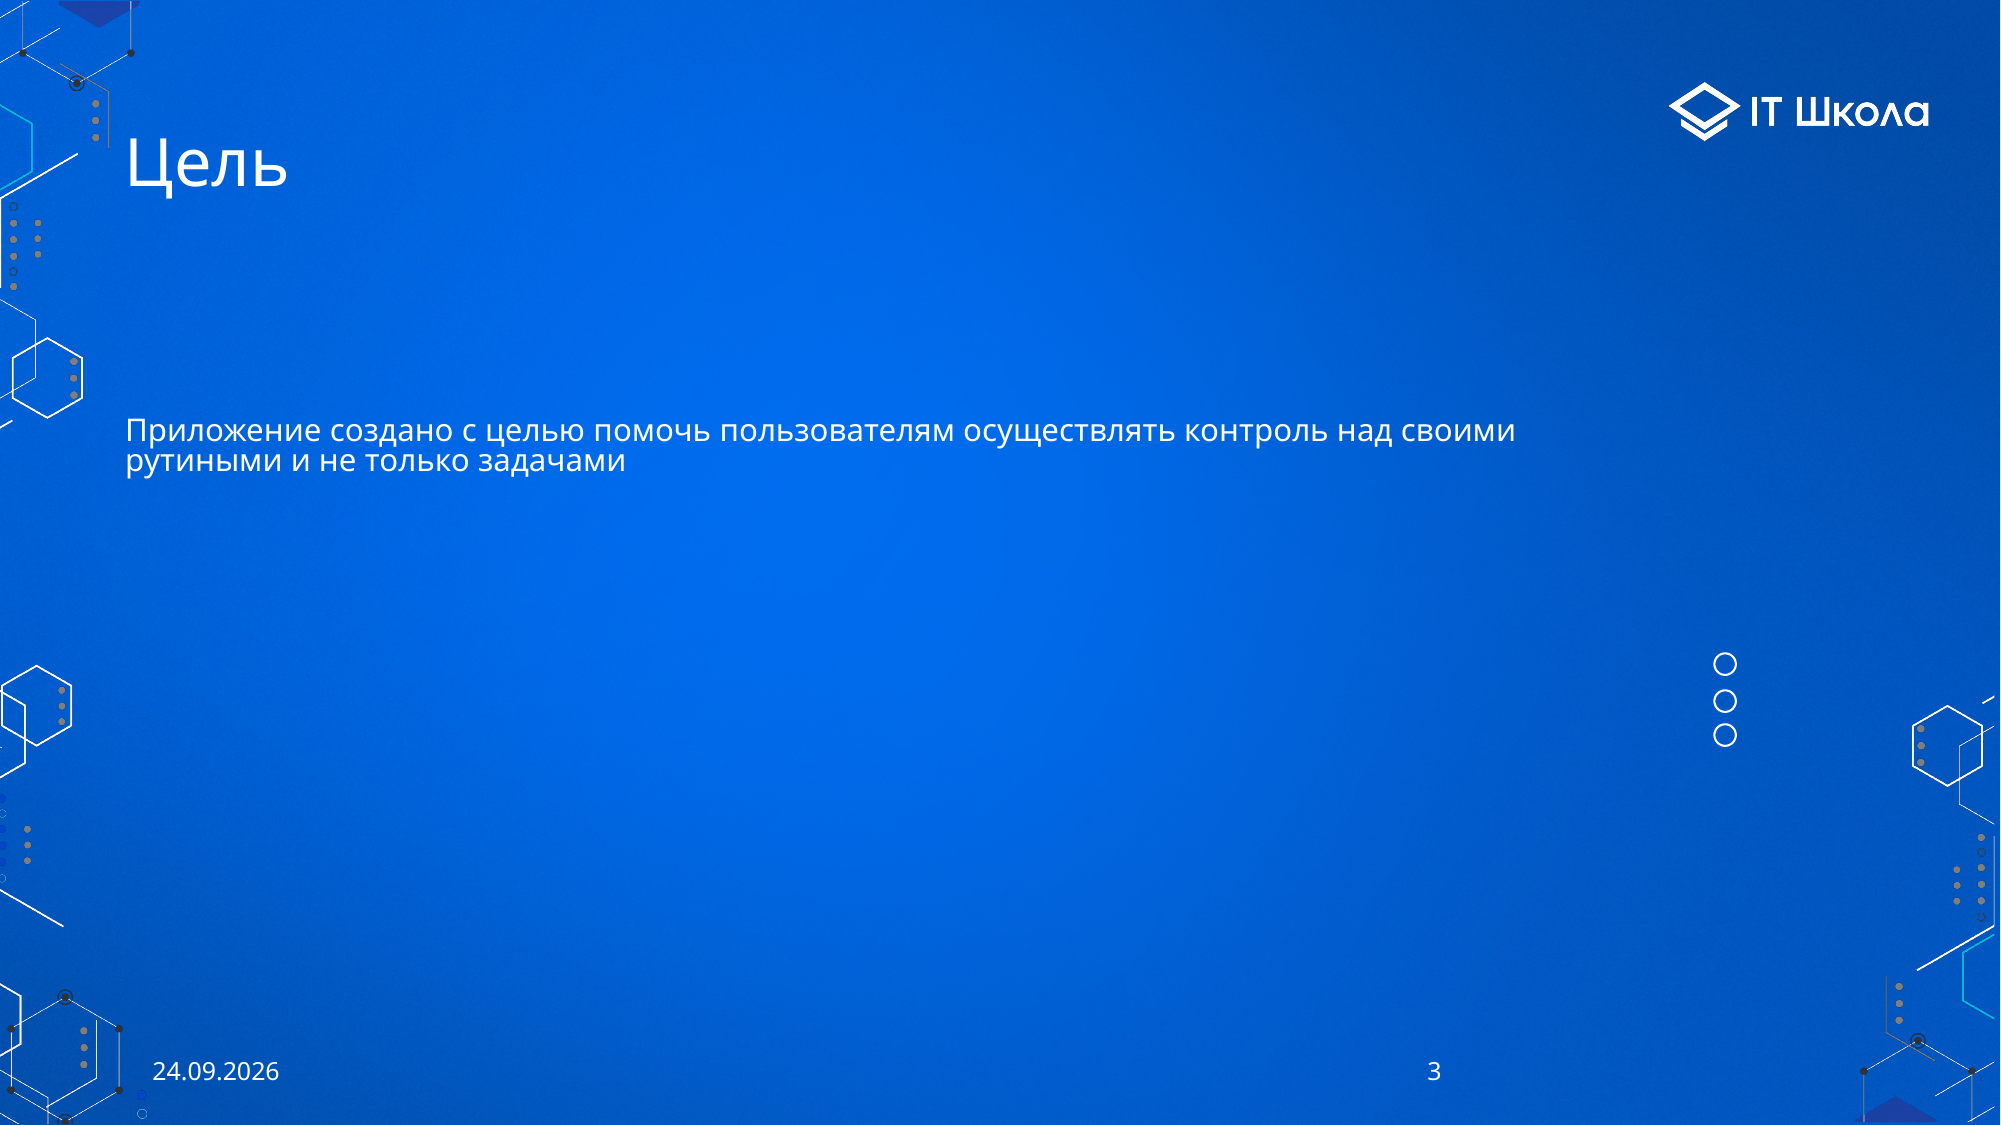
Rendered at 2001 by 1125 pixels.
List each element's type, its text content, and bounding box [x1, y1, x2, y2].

slide_number 11.01.2021 [137, 1042, 588, 1103]
title Приложение создано с целью помочь пользователям осуществлять контроль над своими рутиными и не только задачами [110, 409, 1629, 523]
slide_number 3 [1412, 1042, 1863, 1103]
text_box Цель [109, 128, 1629, 242]
